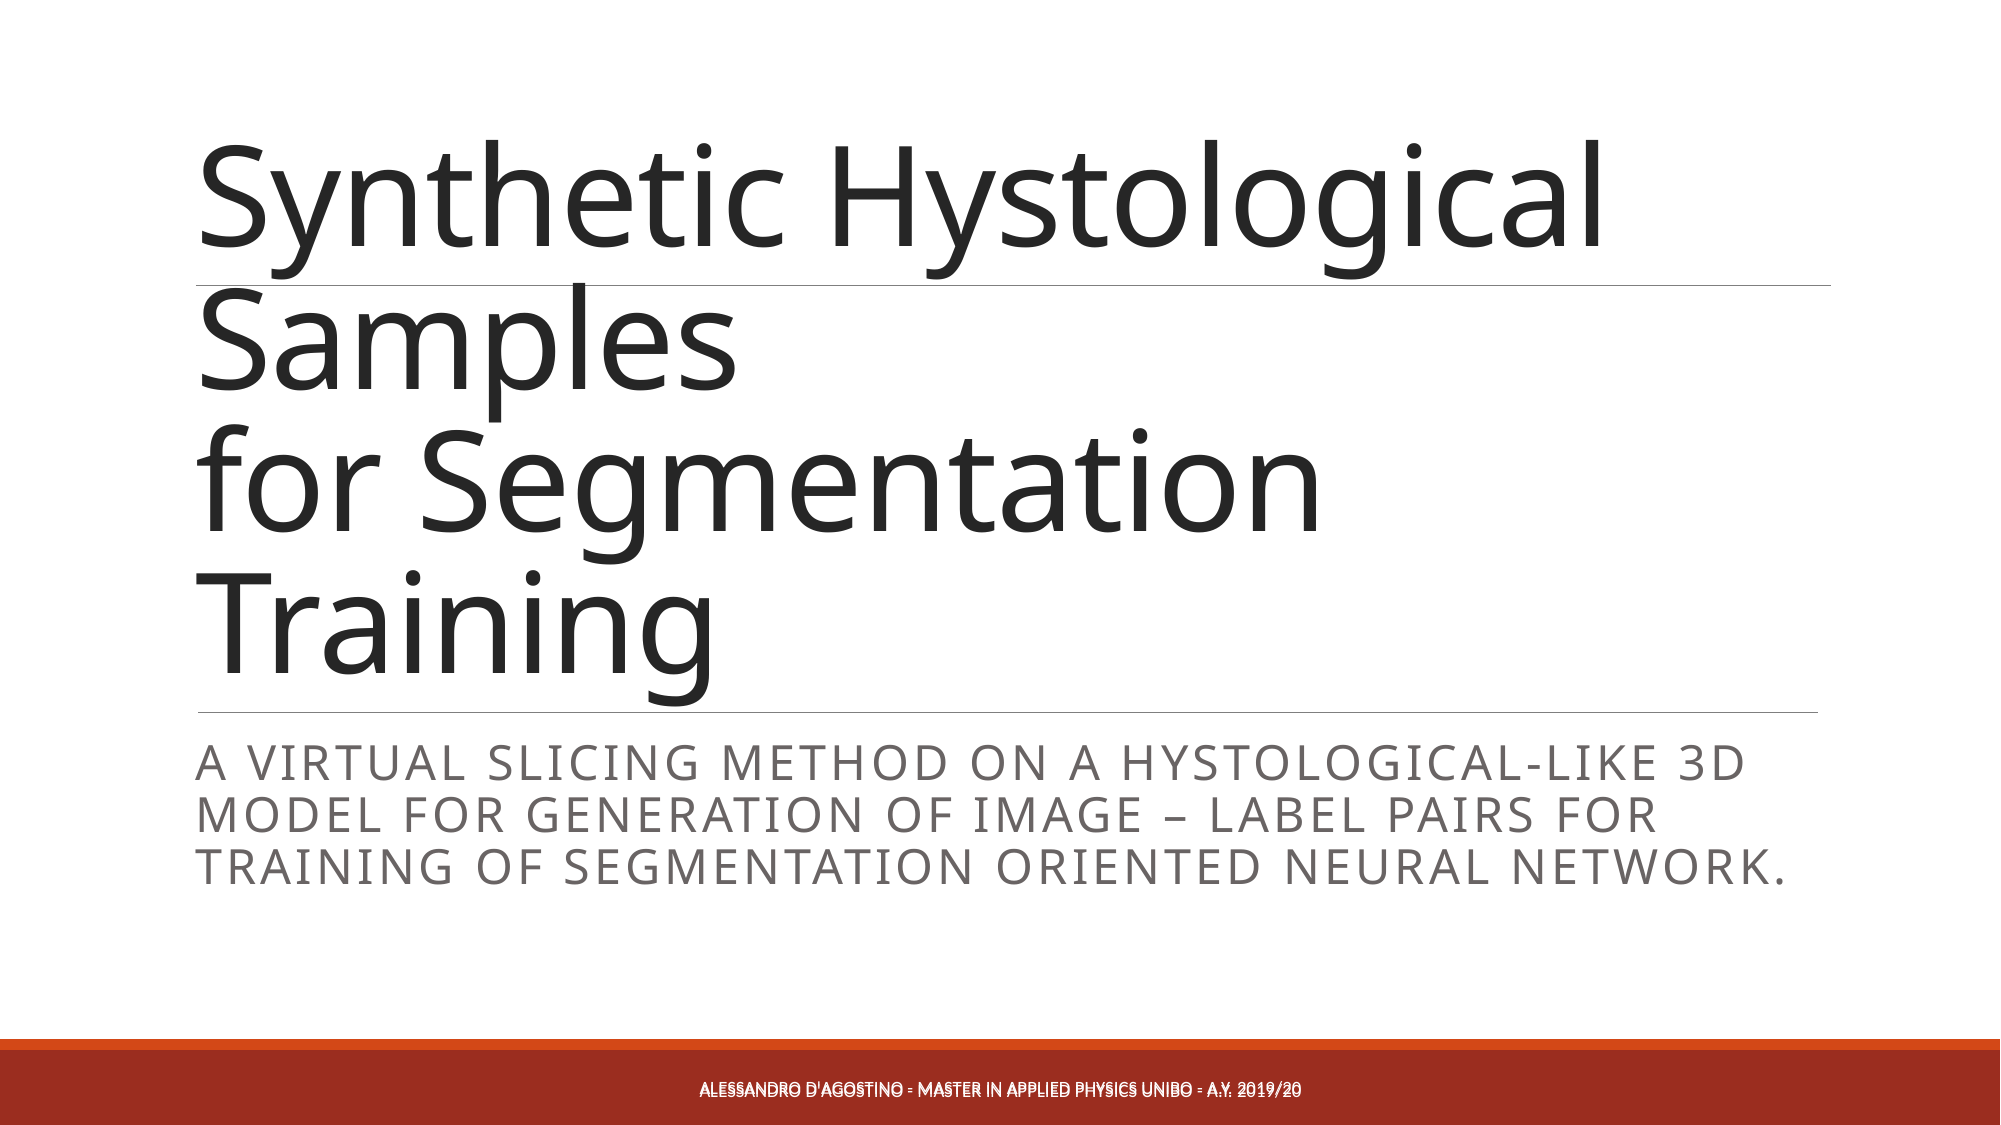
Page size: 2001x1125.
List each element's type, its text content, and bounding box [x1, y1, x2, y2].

subtitle A virtual slicing method on a hystological-like 3D model for generation of image – label pairs for training of segmentation oriented Neural Network. [180, 730, 1831, 919]
text_box Alessandro d'Agostino - Master in Applied Physics UniBo - a.y. 2019/20 [604, 1059, 1396, 1120]
title Synthetic Hystological Samples for Segmentation Training [180, 124, 1831, 710]
